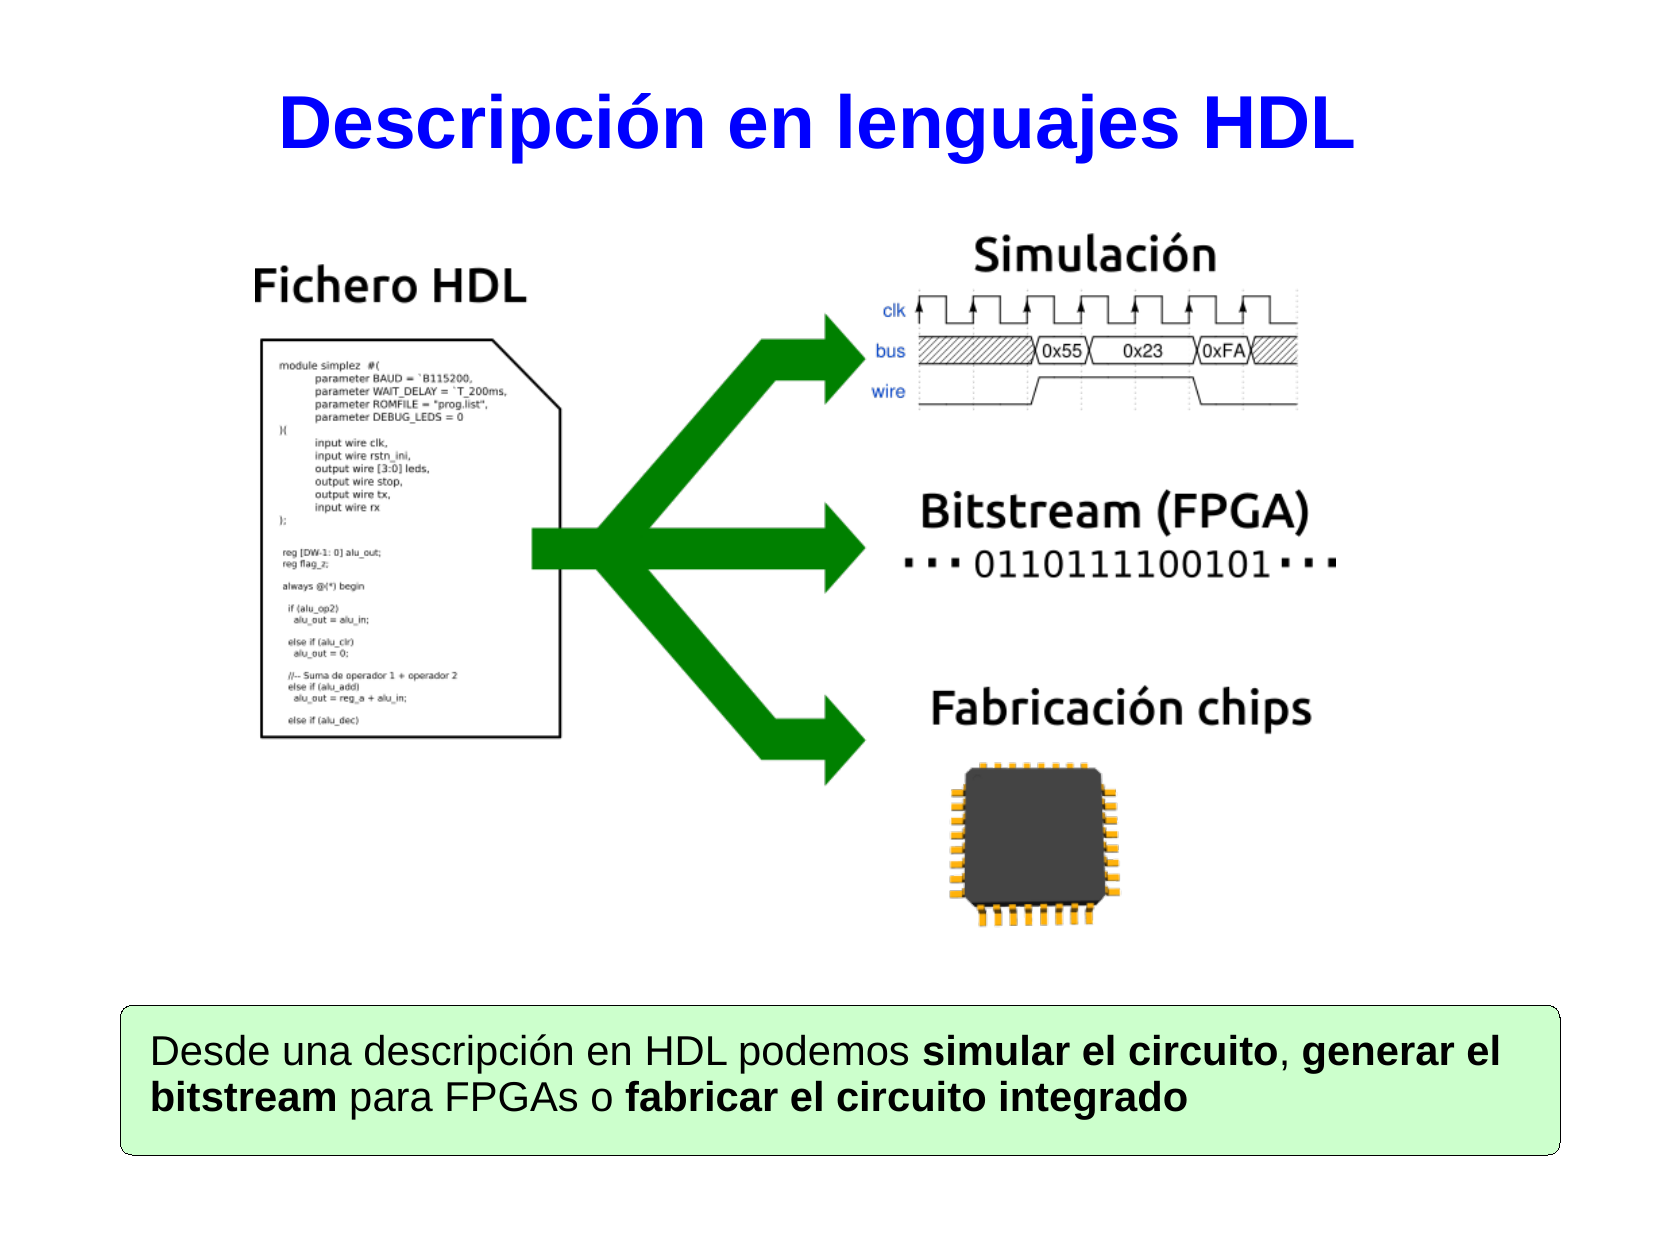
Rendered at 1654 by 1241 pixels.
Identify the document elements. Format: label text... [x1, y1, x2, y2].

text_box Desde una descripción en HDL podemos simular el circuito, generar el bitstream para FPGAs o fabricar el circuito integrado [135, 1020, 1561, 1141]
text_box Descripción en lenguajes HDL [90, 73, 1546, 211]
text_box [120, 1005, 1561, 1156]
picture [255, 232, 1336, 931]
